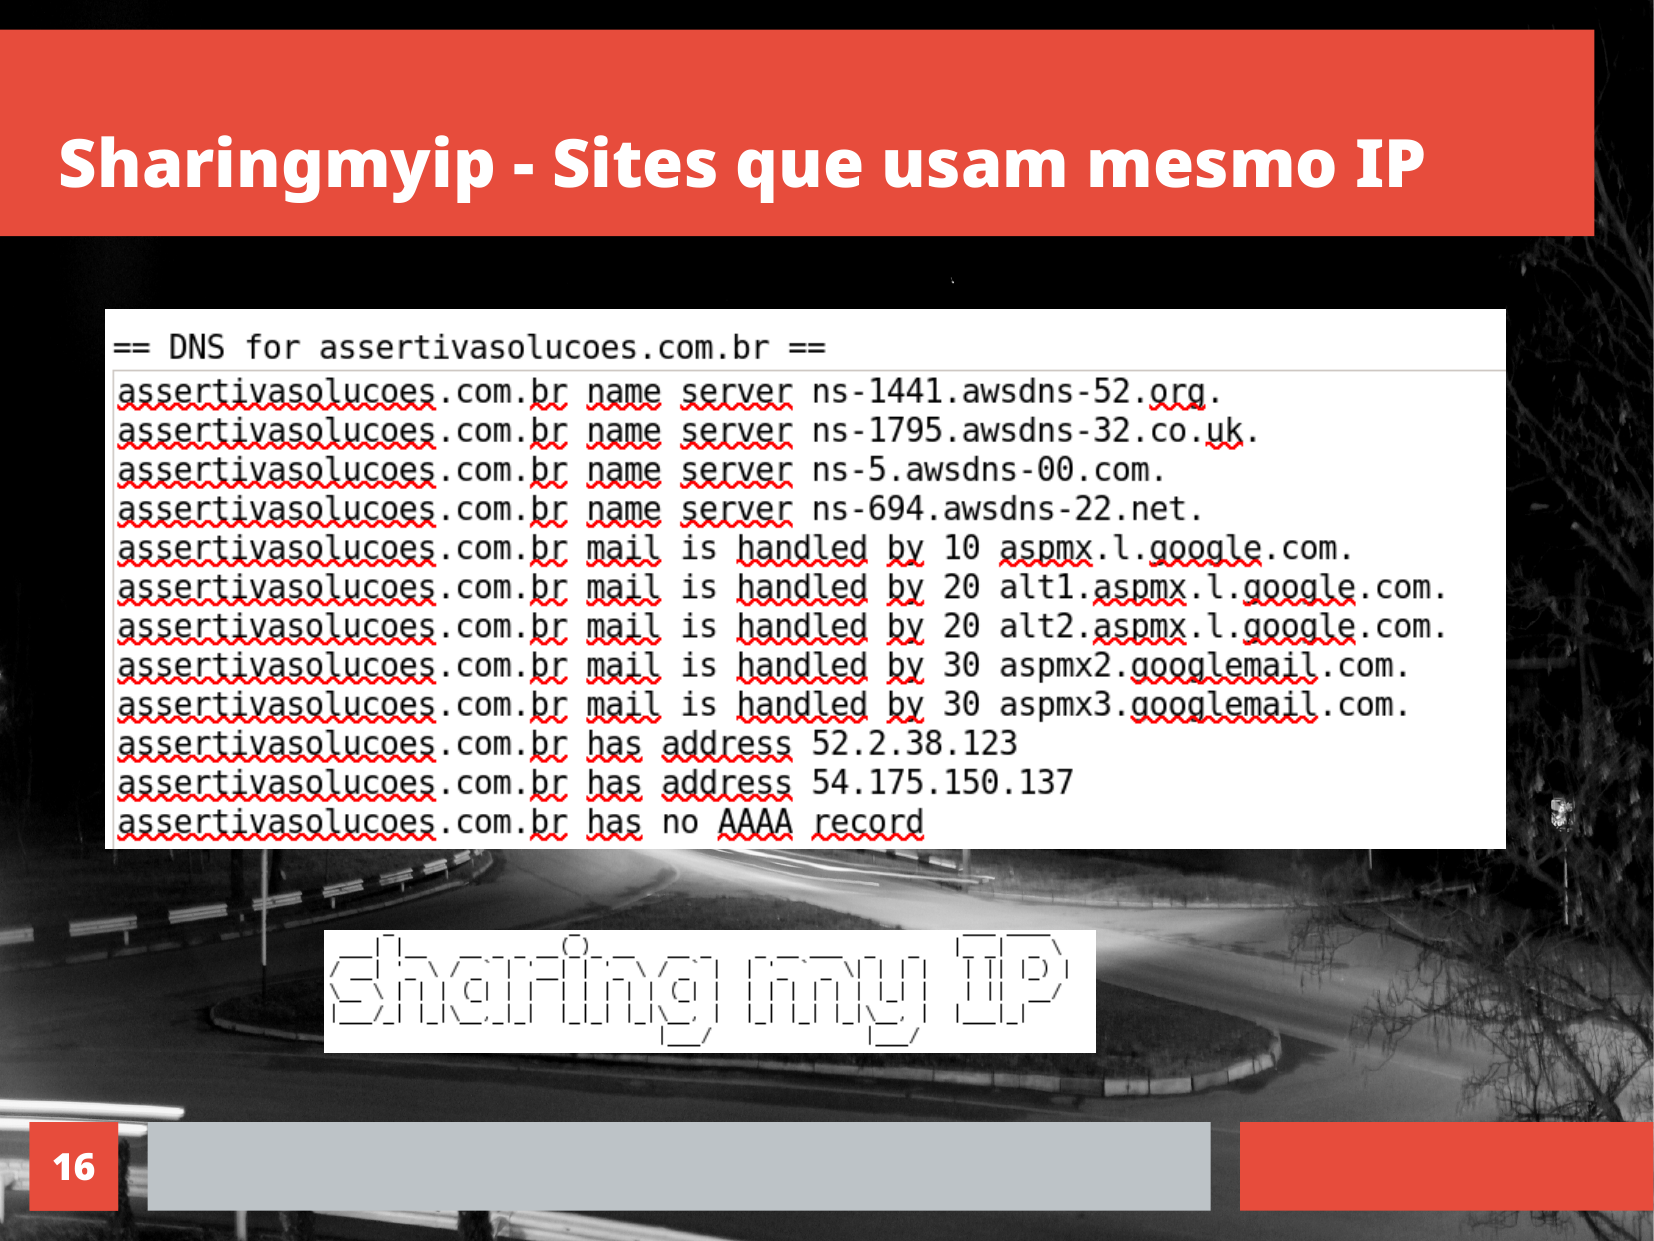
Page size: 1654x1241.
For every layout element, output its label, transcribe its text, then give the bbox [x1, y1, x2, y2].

picture [0, 0, 1654, 1241]
list [59, 324, 1565, 1093]
title Sharingmyip - Sites que usam mesmo IP [59, 59, 1595, 207]
